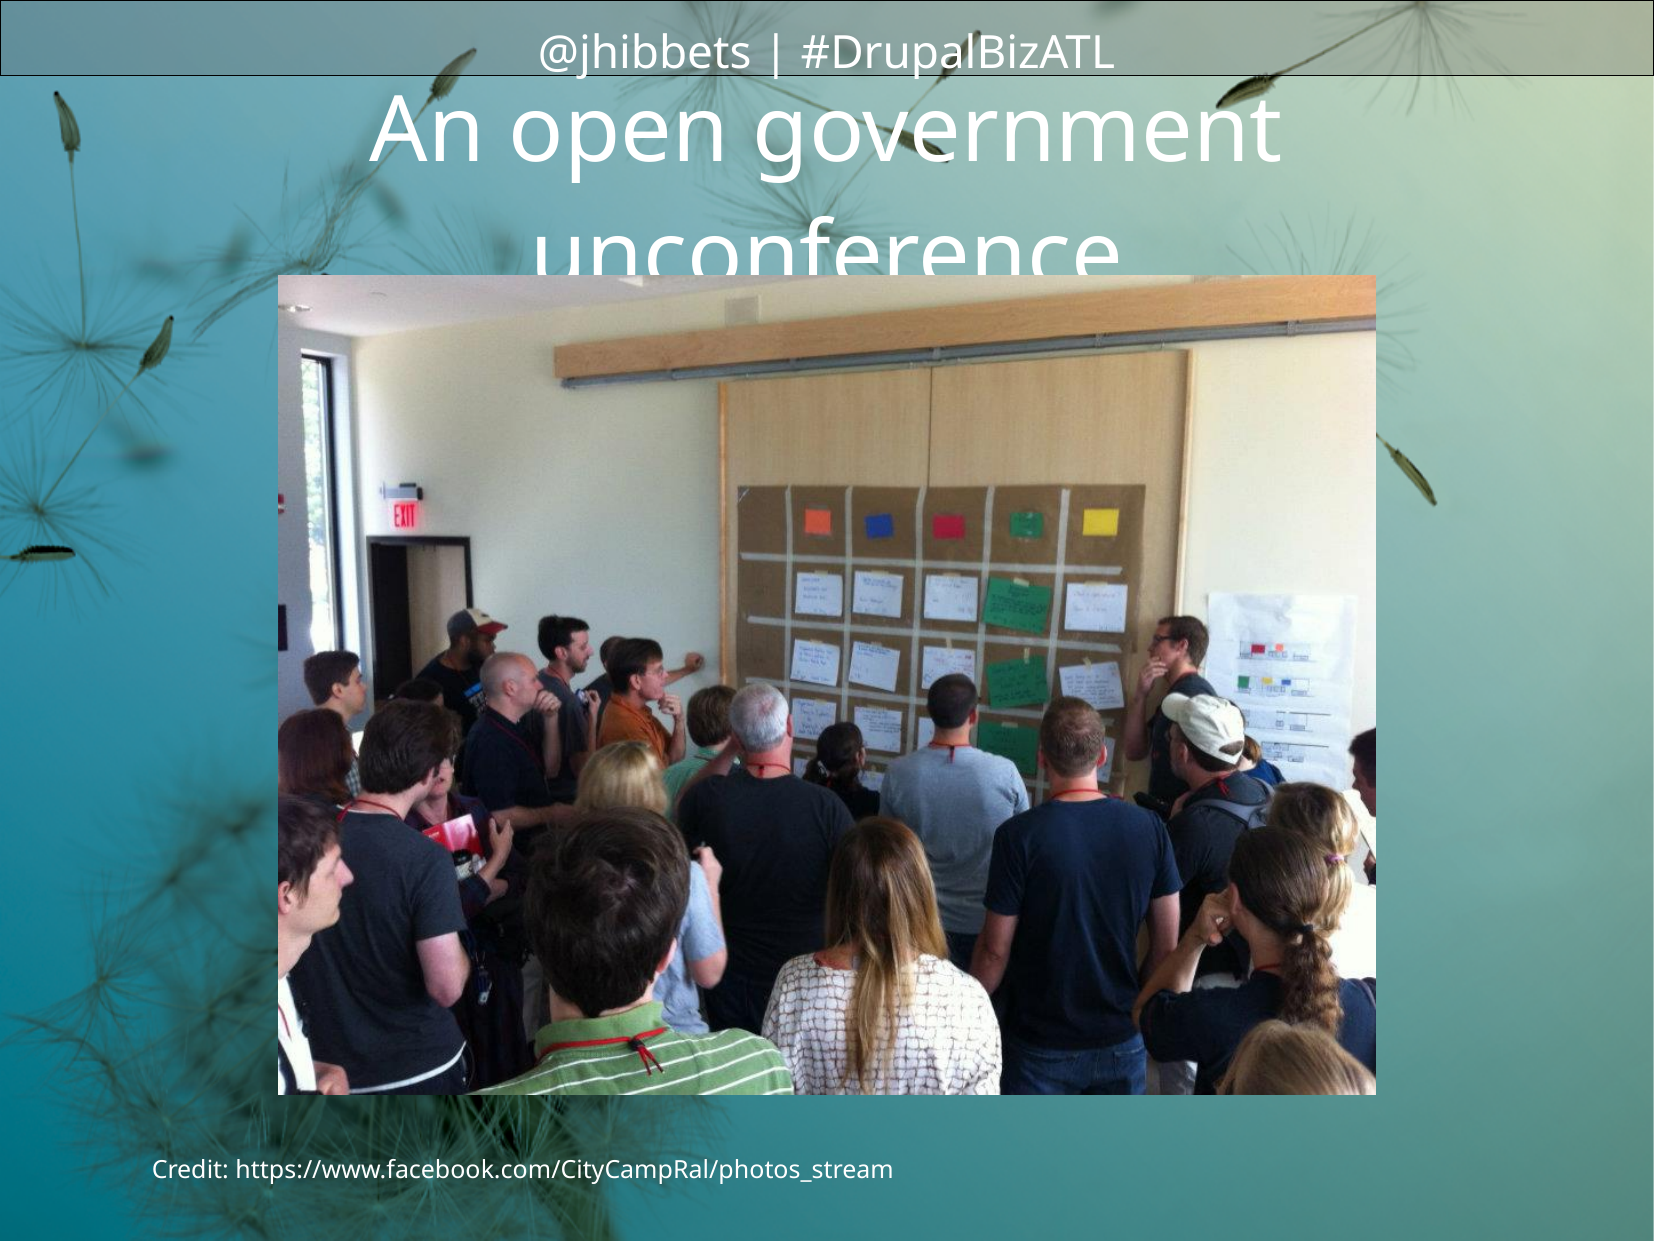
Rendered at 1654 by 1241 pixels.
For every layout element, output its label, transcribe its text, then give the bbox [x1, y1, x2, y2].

title An open government unconference [82, 84, 1571, 292]
picture [0, 76, 1654, 1241]
text_box Credit: https://www.facebook.com/CityCampRal/photos_stream [137, 1144, 922, 1188]
